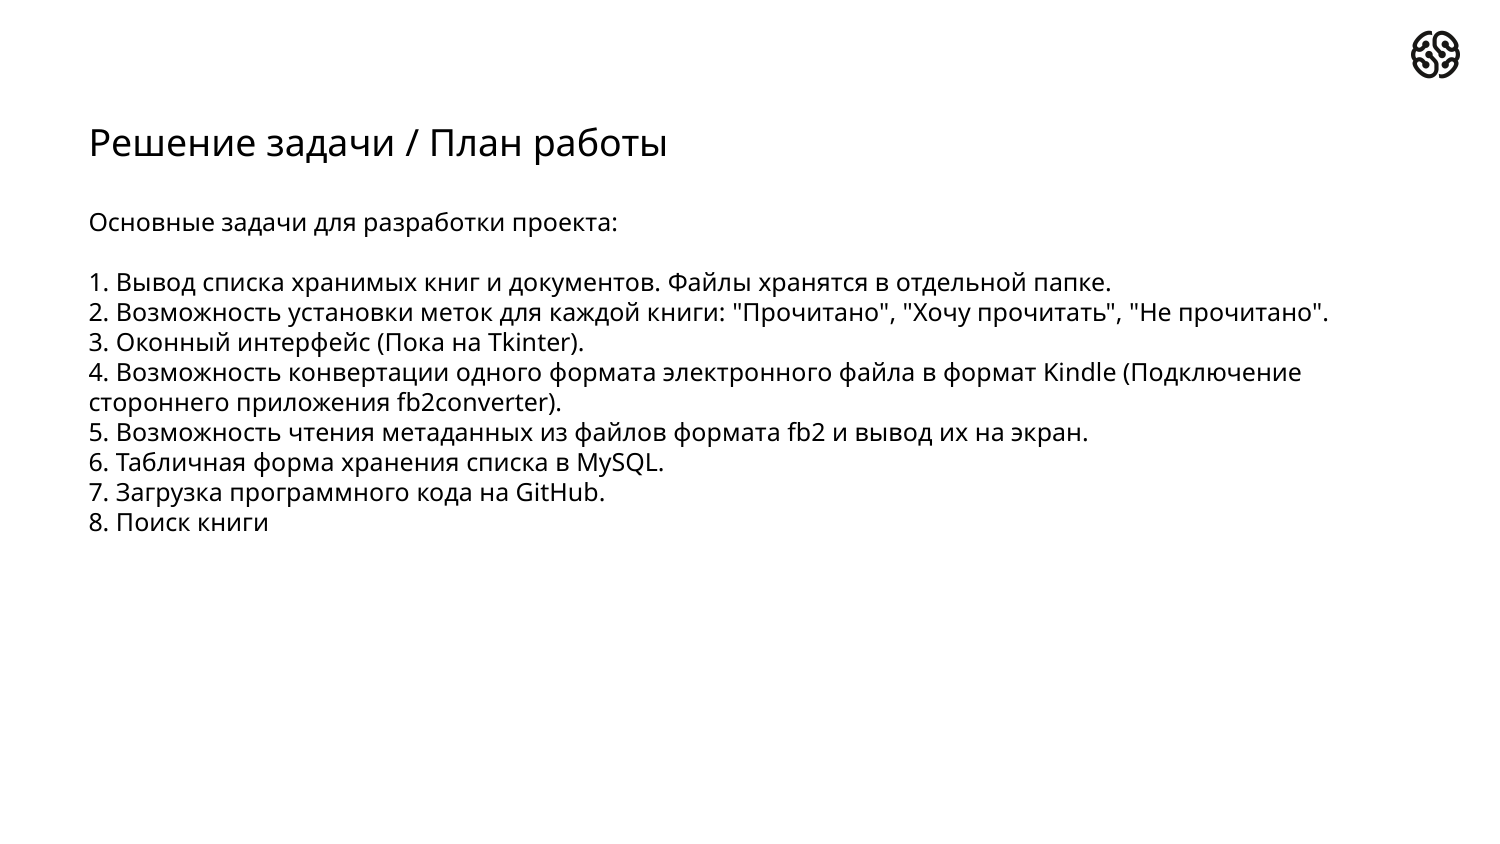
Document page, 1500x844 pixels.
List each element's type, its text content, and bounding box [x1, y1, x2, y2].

title Решение задачи / План работы [88, 118, 1412, 260]
subtitle Основные задачи для разработки проекта: 1. Вывод списка хранимых книг и документов. Файлы хранятся в отдельной папке. 2. Возможность установки меток для каждой книги: "Прочитано", "Хочу прочитать", "Не прочитано". 3. Оконный интерфейс (Пока на Tkinter). 4. Возможность конвертации одного формата электронного файла в формат Kindle (Подключение стороннего приложения fb2converter). 5. Возможность чтения метаданных из файлов формата fb2 и вывод их на экран. 6. Табличная форма хранения списка в MySQL. 7. Загрузка программного кода на GitHub. 8. Поиск книги [88, 260, 1412, 739]
picture [1411, 30, 1460, 79]
